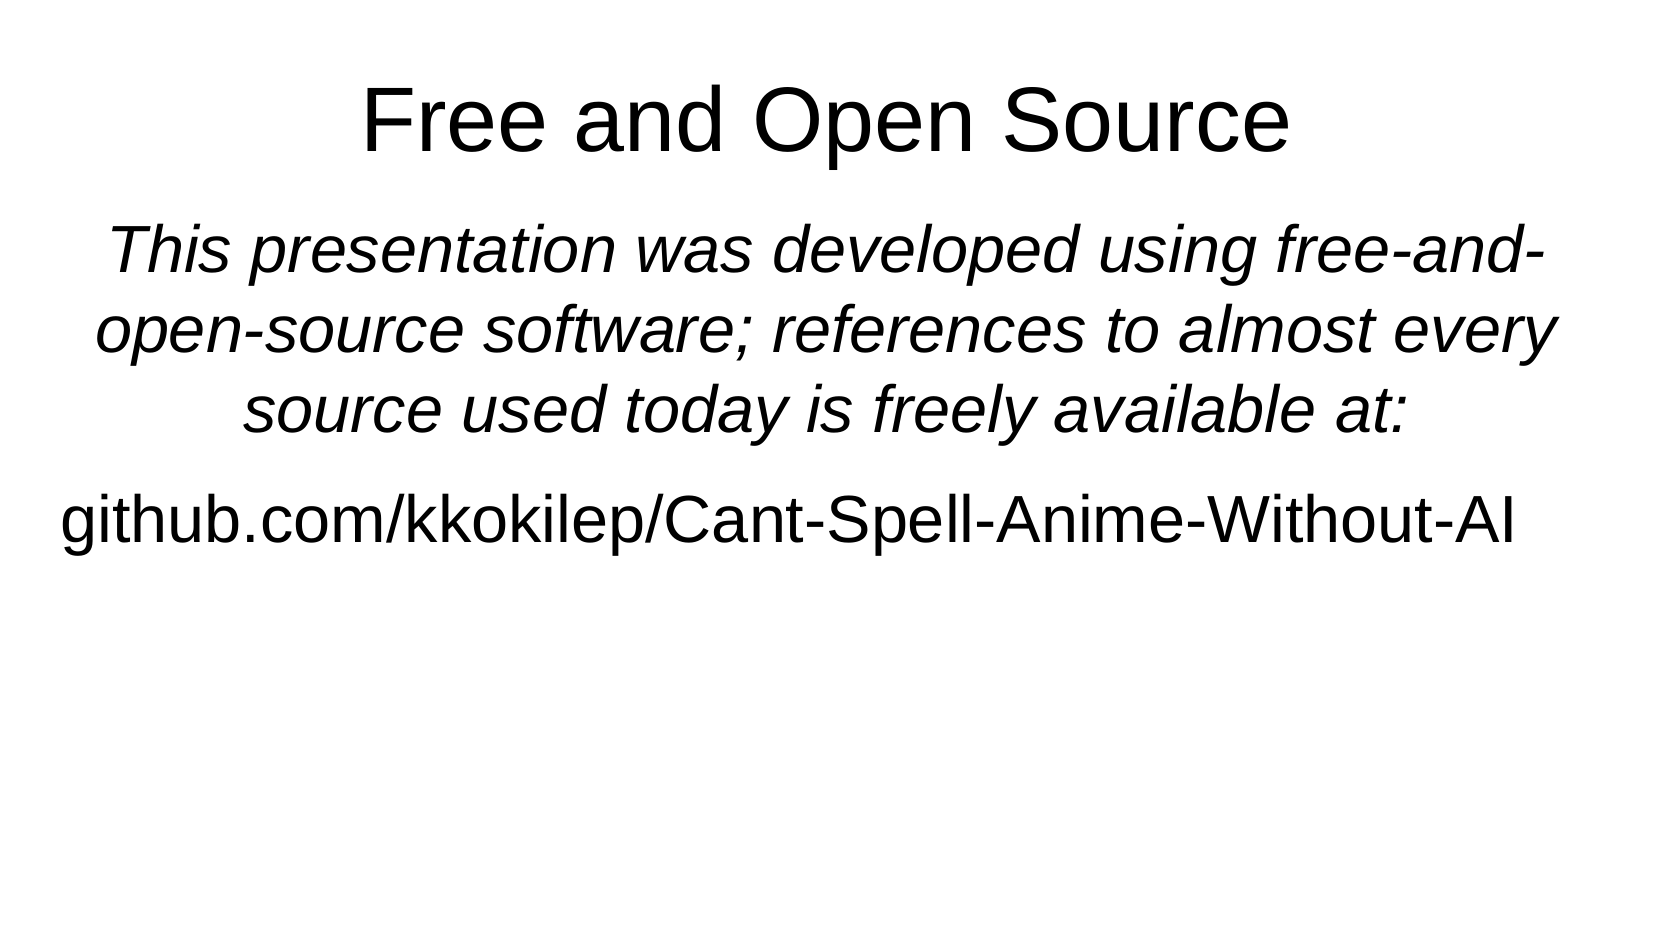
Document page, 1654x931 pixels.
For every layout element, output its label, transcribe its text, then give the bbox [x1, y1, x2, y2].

title Free and Open Source [82, 37, 1571, 193]
list This presentation was developed using free-and-open-source software; references to almost every source used today is freely available at: github.com/kkokilep/Cant-Spell-Anime-Without-AI [60, 205, 1593, 746]
